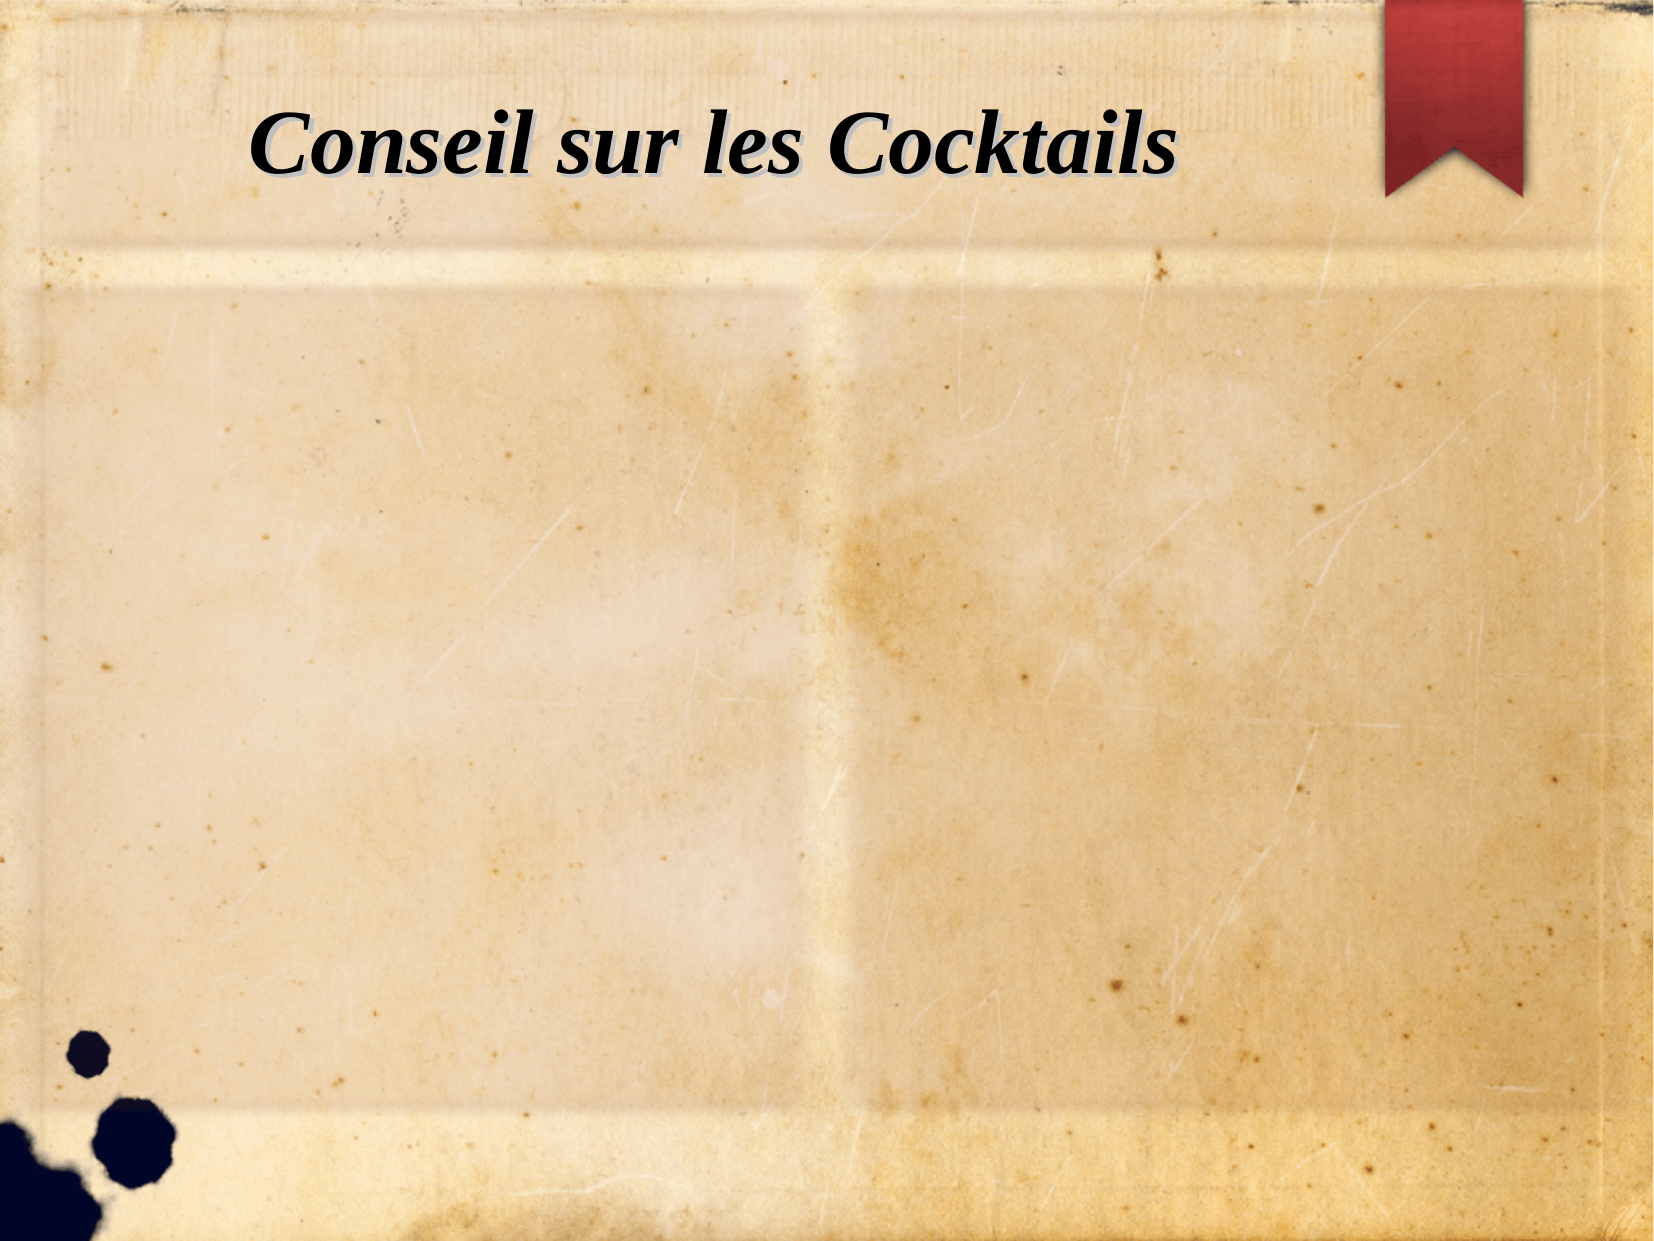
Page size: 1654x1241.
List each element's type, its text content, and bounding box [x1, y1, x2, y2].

title Conseil sur les Cocktails [82, 49, 1347, 237]
picture [0, 0, 1654, 1241]
